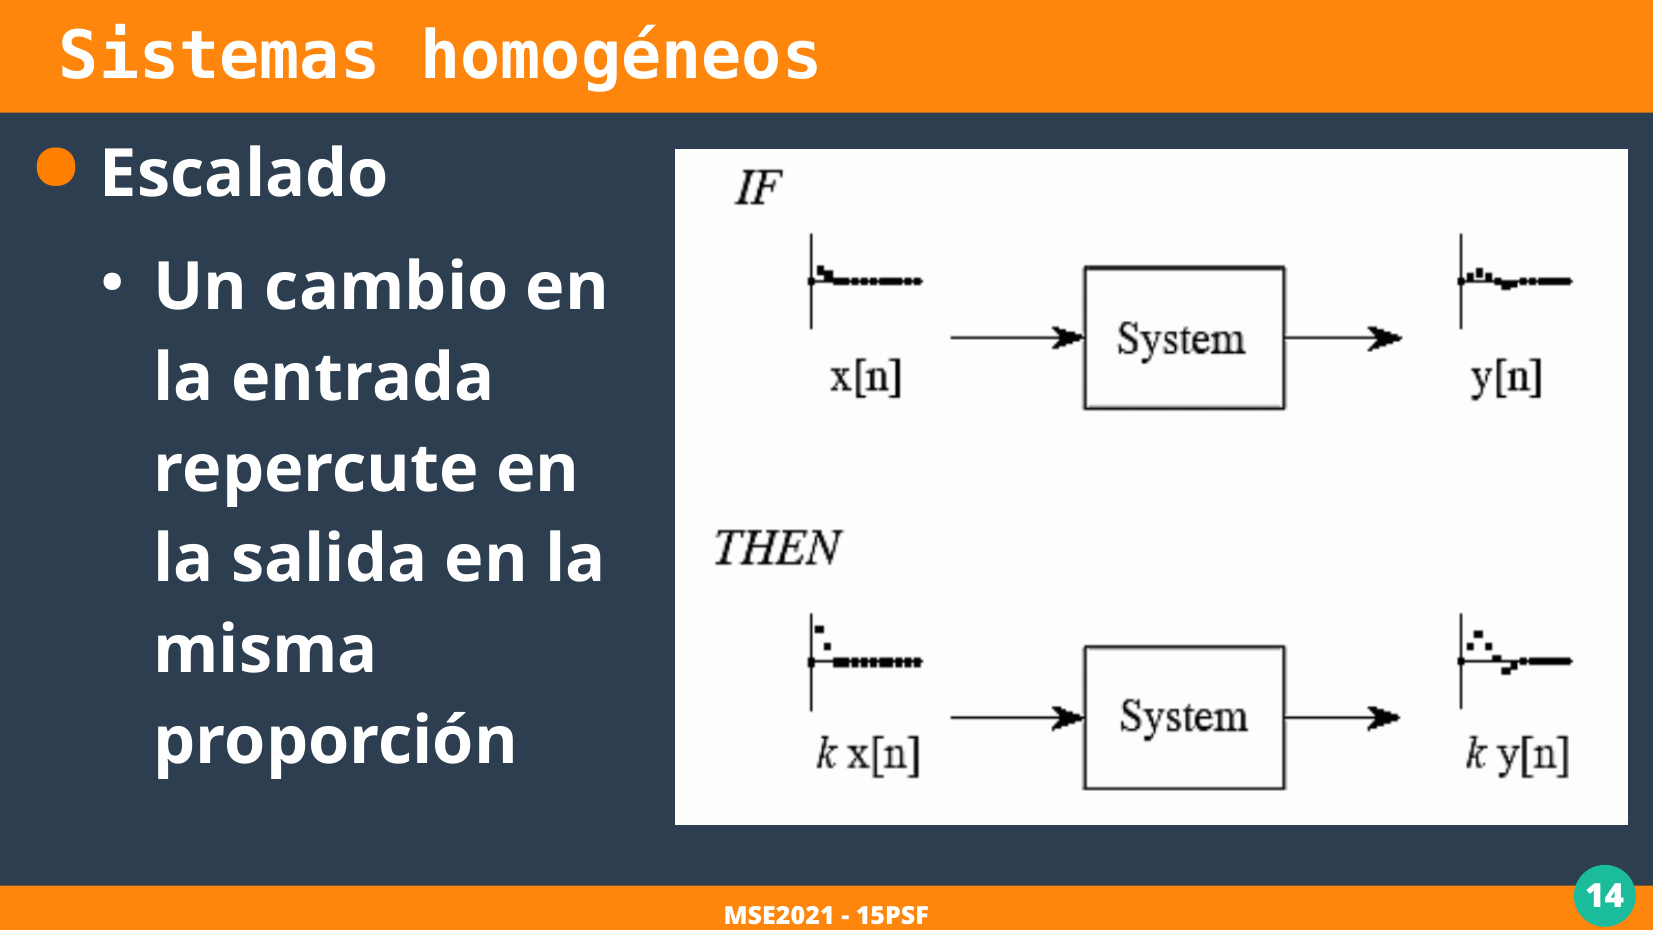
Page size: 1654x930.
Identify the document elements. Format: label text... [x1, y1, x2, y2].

picture [675, 149, 1628, 826]
list Escalado Un cambio en la entrada repercute en la salida en la misma proporción [11, 125, 638, 863]
title Sistemas homogéneos [58, 16, 1594, 76]
